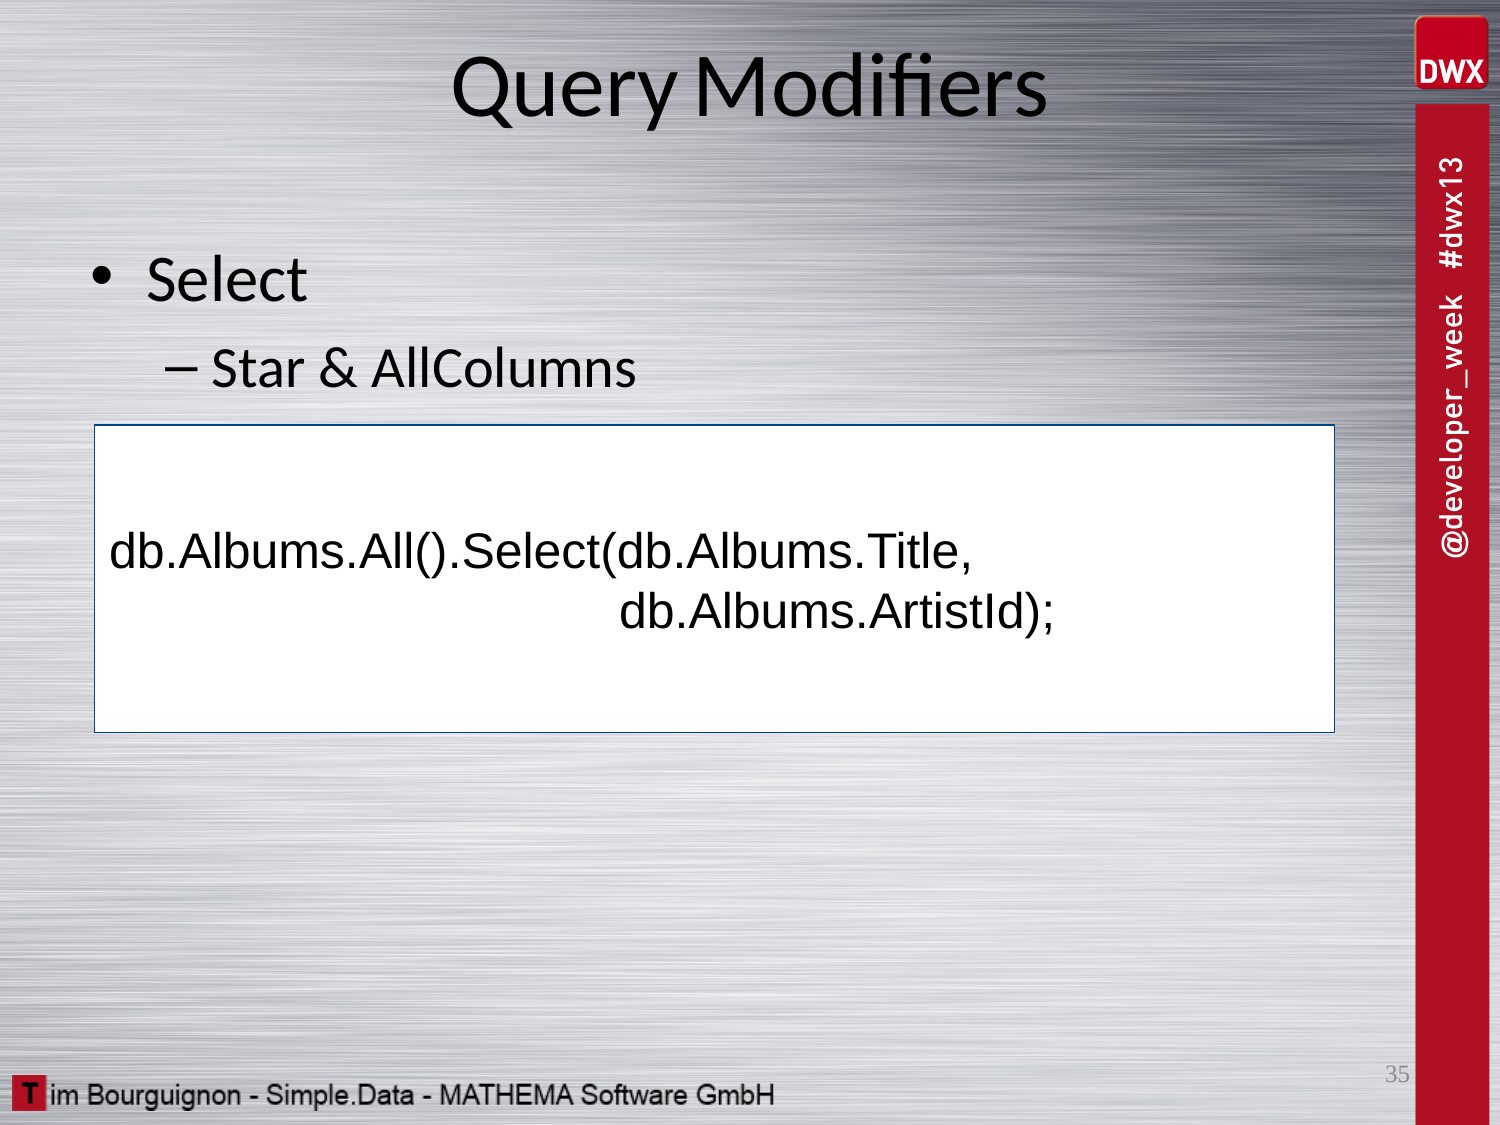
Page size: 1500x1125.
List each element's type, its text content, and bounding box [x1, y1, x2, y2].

picture [0, 0, 1500, 1125]
title Query Modifiers [75, 0, 1426, 174]
text_box db.Albums.All().Select(db.Albums.Title, db.Albums.ArtistId); [94, 425, 1335, 733]
list Select Star & AllColumns [75, 227, 1426, 970]
